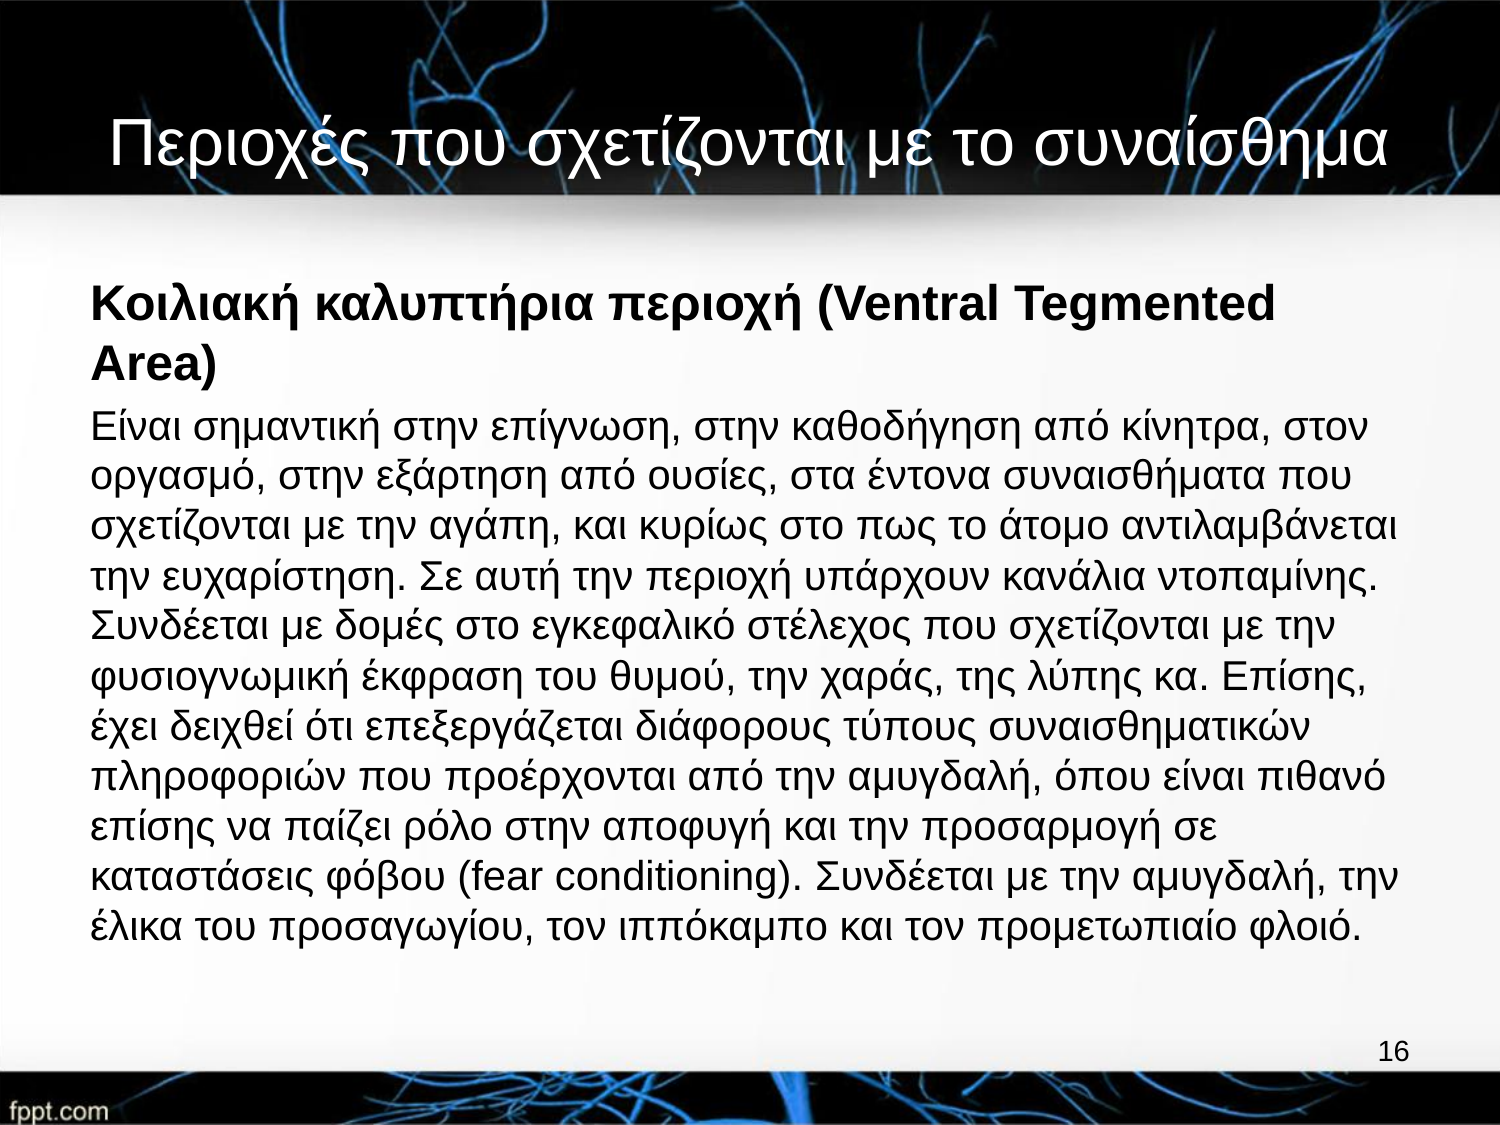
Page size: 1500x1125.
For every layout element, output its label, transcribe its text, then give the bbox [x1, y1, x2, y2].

list Κοιλιακή καλυπτήρια περιοχή (Ventral Tegmented Area) Είναι σημαντική στην επίγνωση, στην καθοδήγηση από κίνητρα, στον οργασμό, στην εξάρτηση από ουσίες, στα έντονα συναισθήματα που σχετίζονται με την αγάπη, και κυρίως στο πως το άτομο αντιλαμβάνεται την ευχαρίστηση. Σε αυτή την περιοχή υπάρχουν κανάλια ντοπαμίνης. Συνδέεται με δομές στο εγκεφαλικό στέλεχος που σχετίζονται με την φυσιογνωμική έκφραση του θυμού, την χαράς, της λύπης κα. Επίσης, έχει δειχθεί ότι επεξεργάζεται διάφορους τύπους συναισθηματικών πληροφοριών που προέρχονται από την αμυγδαλή, όπου είναι πιθανό επίσης να παίζει ρόλο στην αποφυγή και την προσαρμογή σε καταστάσεις φόβου (fear conditioning). Συνδέεται με την αμυγδαλή, την έλικα του προσαγωγίου, τον ιππόκαμπο και τον προμετωπιαίο φλοιό. [75, 262, 1425, 1005]
picture [0, 0, 1500, 1125]
title Περιοχές που σχετίζονται με το συναίσθημα [75, 45, 1425, 233]
